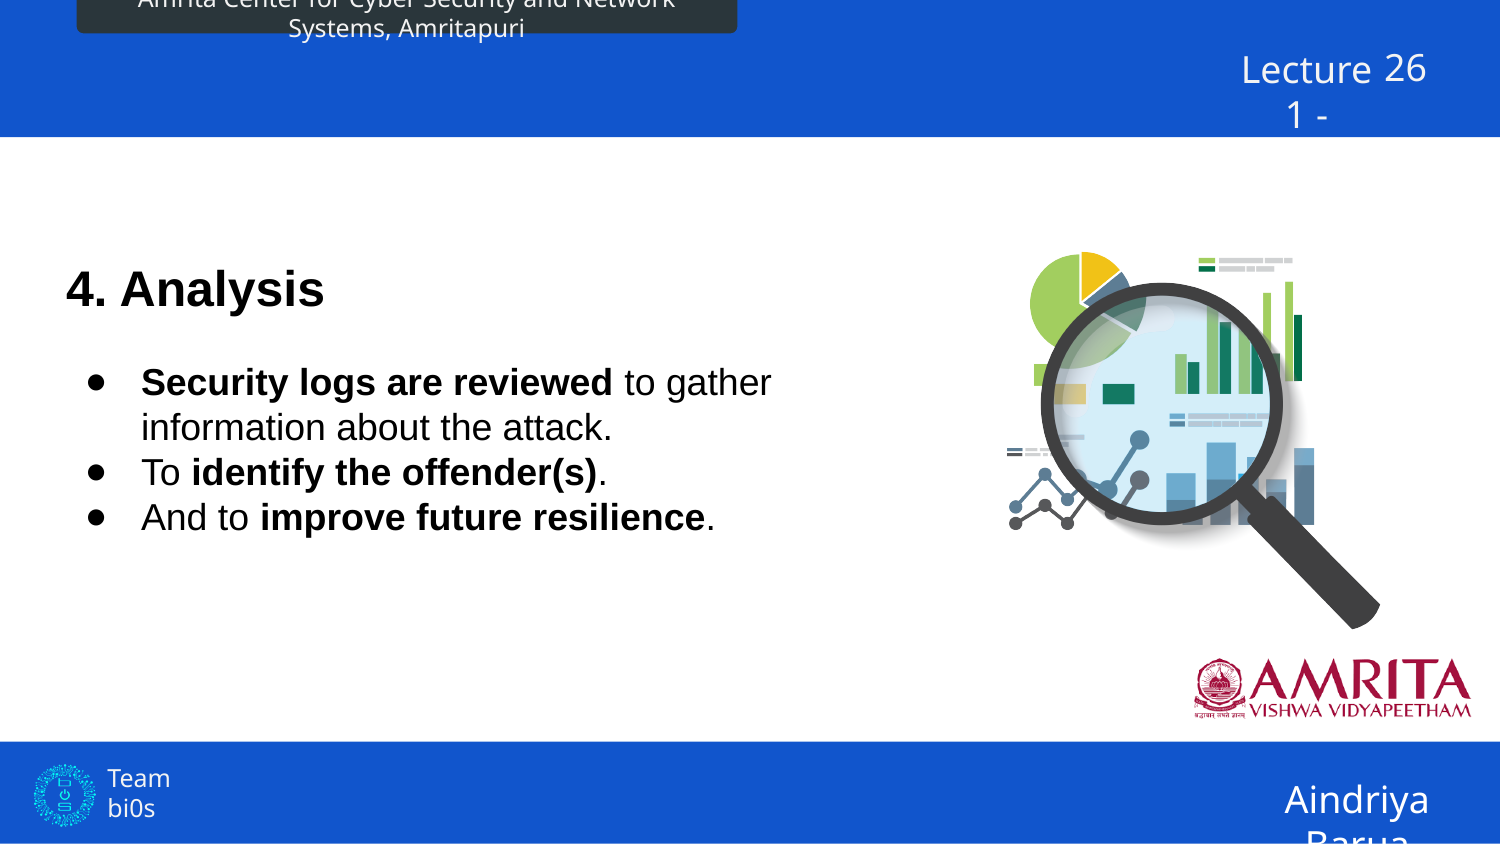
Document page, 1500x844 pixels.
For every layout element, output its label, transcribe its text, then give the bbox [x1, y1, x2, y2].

picture [980, 241, 1407, 640]
slide_number <number> [1322, 42, 1489, 98]
text_box 4. Analysis [51, 241, 408, 313]
picture [1193, 654, 1473, 724]
subtitle Security logs are reviewed to gather information about the attack. To identify the offender(s). And to improve future resilience. [51, 342, 909, 668]
picture [30, 763, 99, 828]
